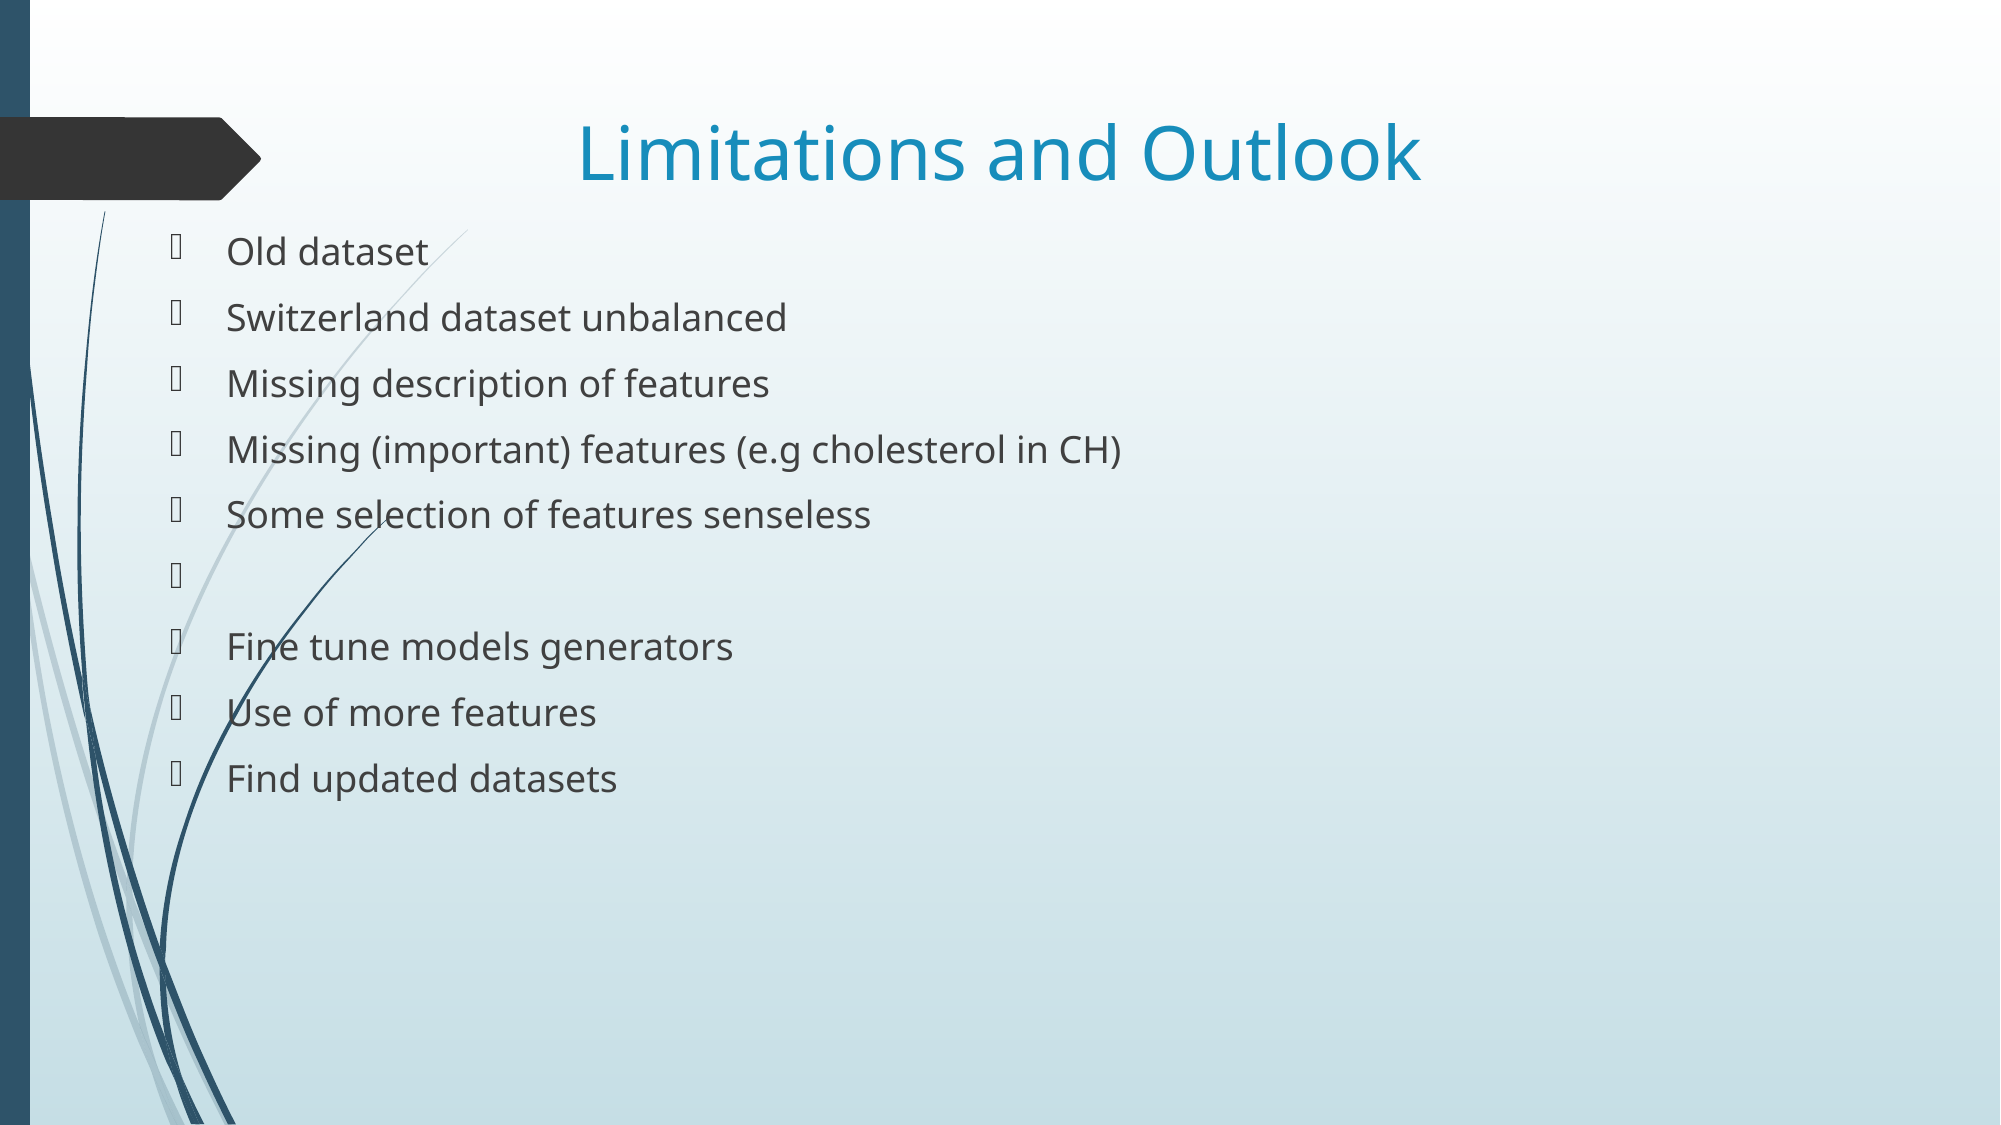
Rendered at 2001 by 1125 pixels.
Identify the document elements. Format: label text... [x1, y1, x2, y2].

title Limitations and Outlook [137, 97, 1863, 244]
list Old dataset Switzerland dataset unbalanced Missing description of features Missing (important) features (e.g cholesterol in CH) Some selection of features senseless Fine tune models generators Use of more features Find updated datasets [154, 220, 1880, 1050]
